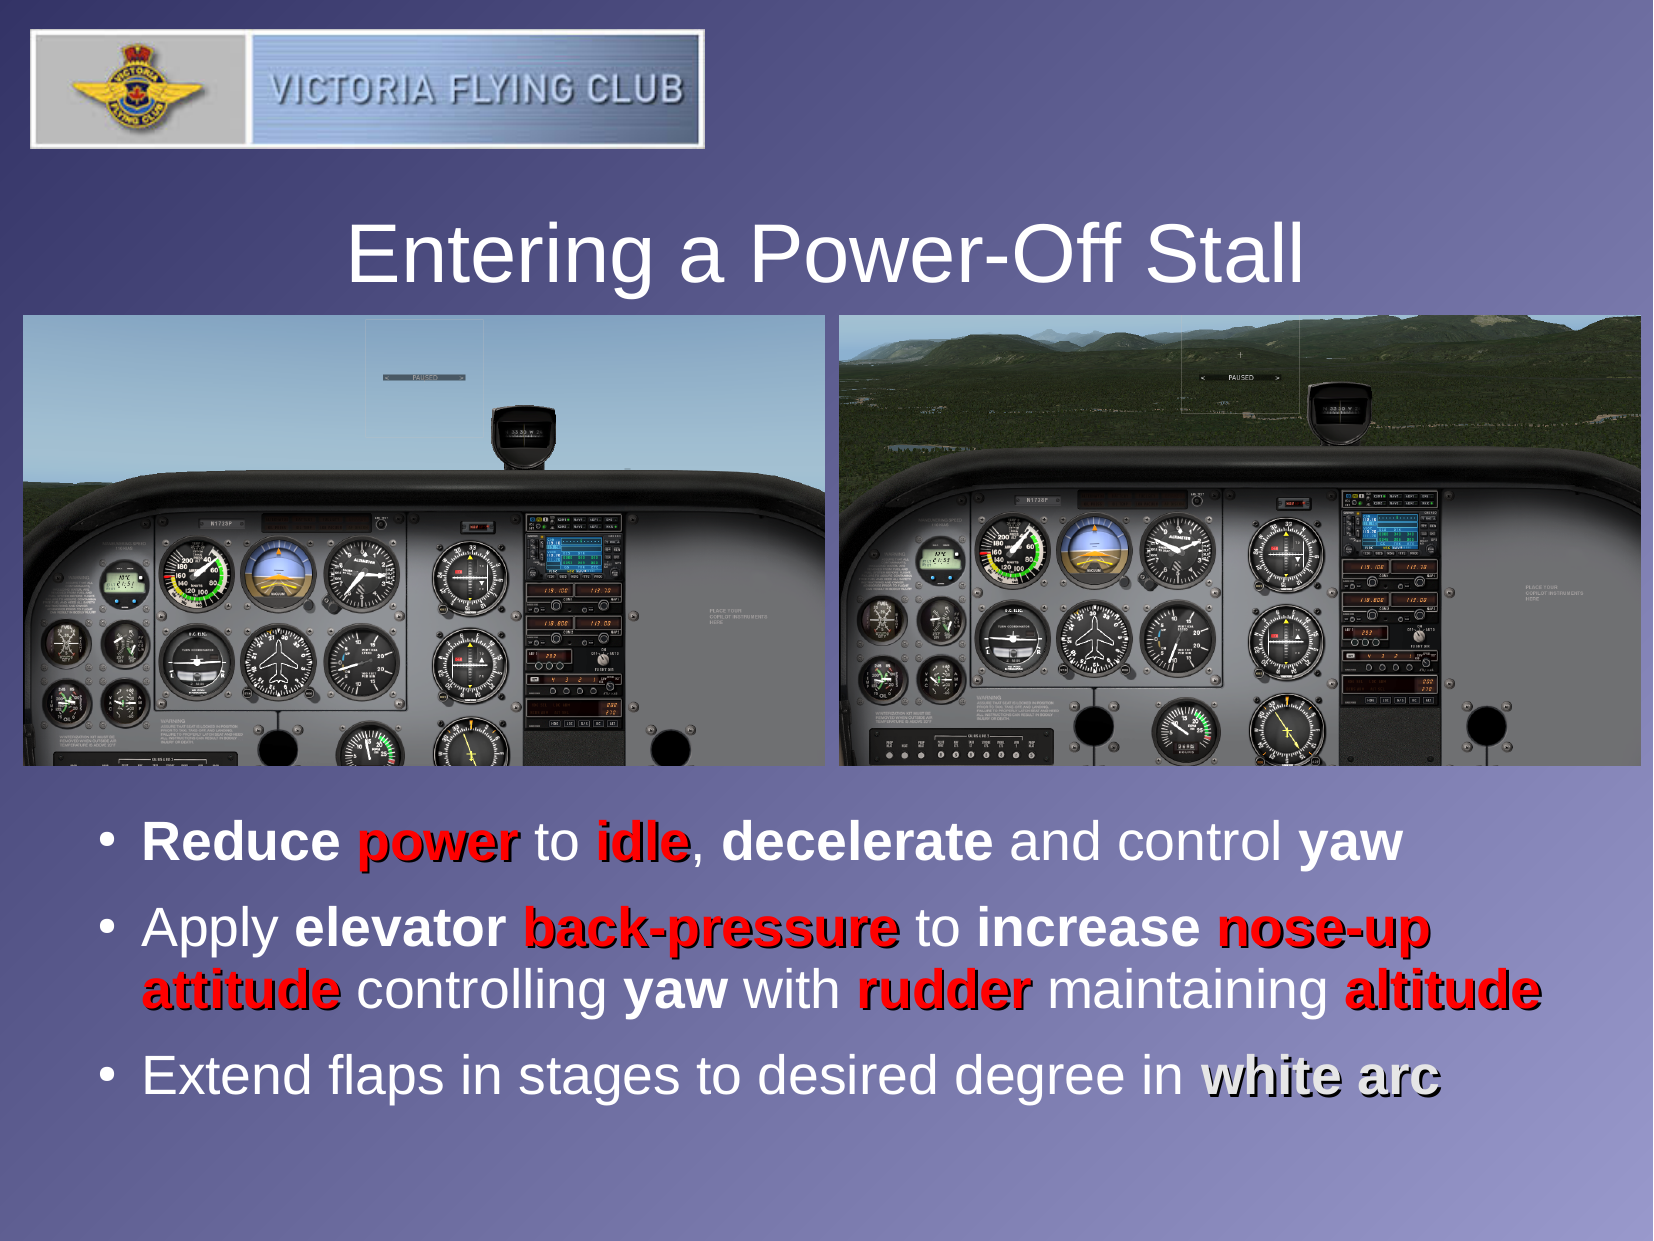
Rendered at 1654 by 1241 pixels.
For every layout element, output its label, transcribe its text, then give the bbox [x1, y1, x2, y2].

list Reduce power to idle, decelerate and control yaw Apply elevator back-pressure to increase nose-up attitude controlling yaw with rudder maintaining altitude Extend flaps in stages to desired degree in white arc [82, 810, 1571, 1216]
picture [23, 315, 825, 766]
picture [30, 29, 705, 149]
picture [839, 315, 1641, 766]
title Entering a Power-Off Stall [82, 150, 1571, 358]
